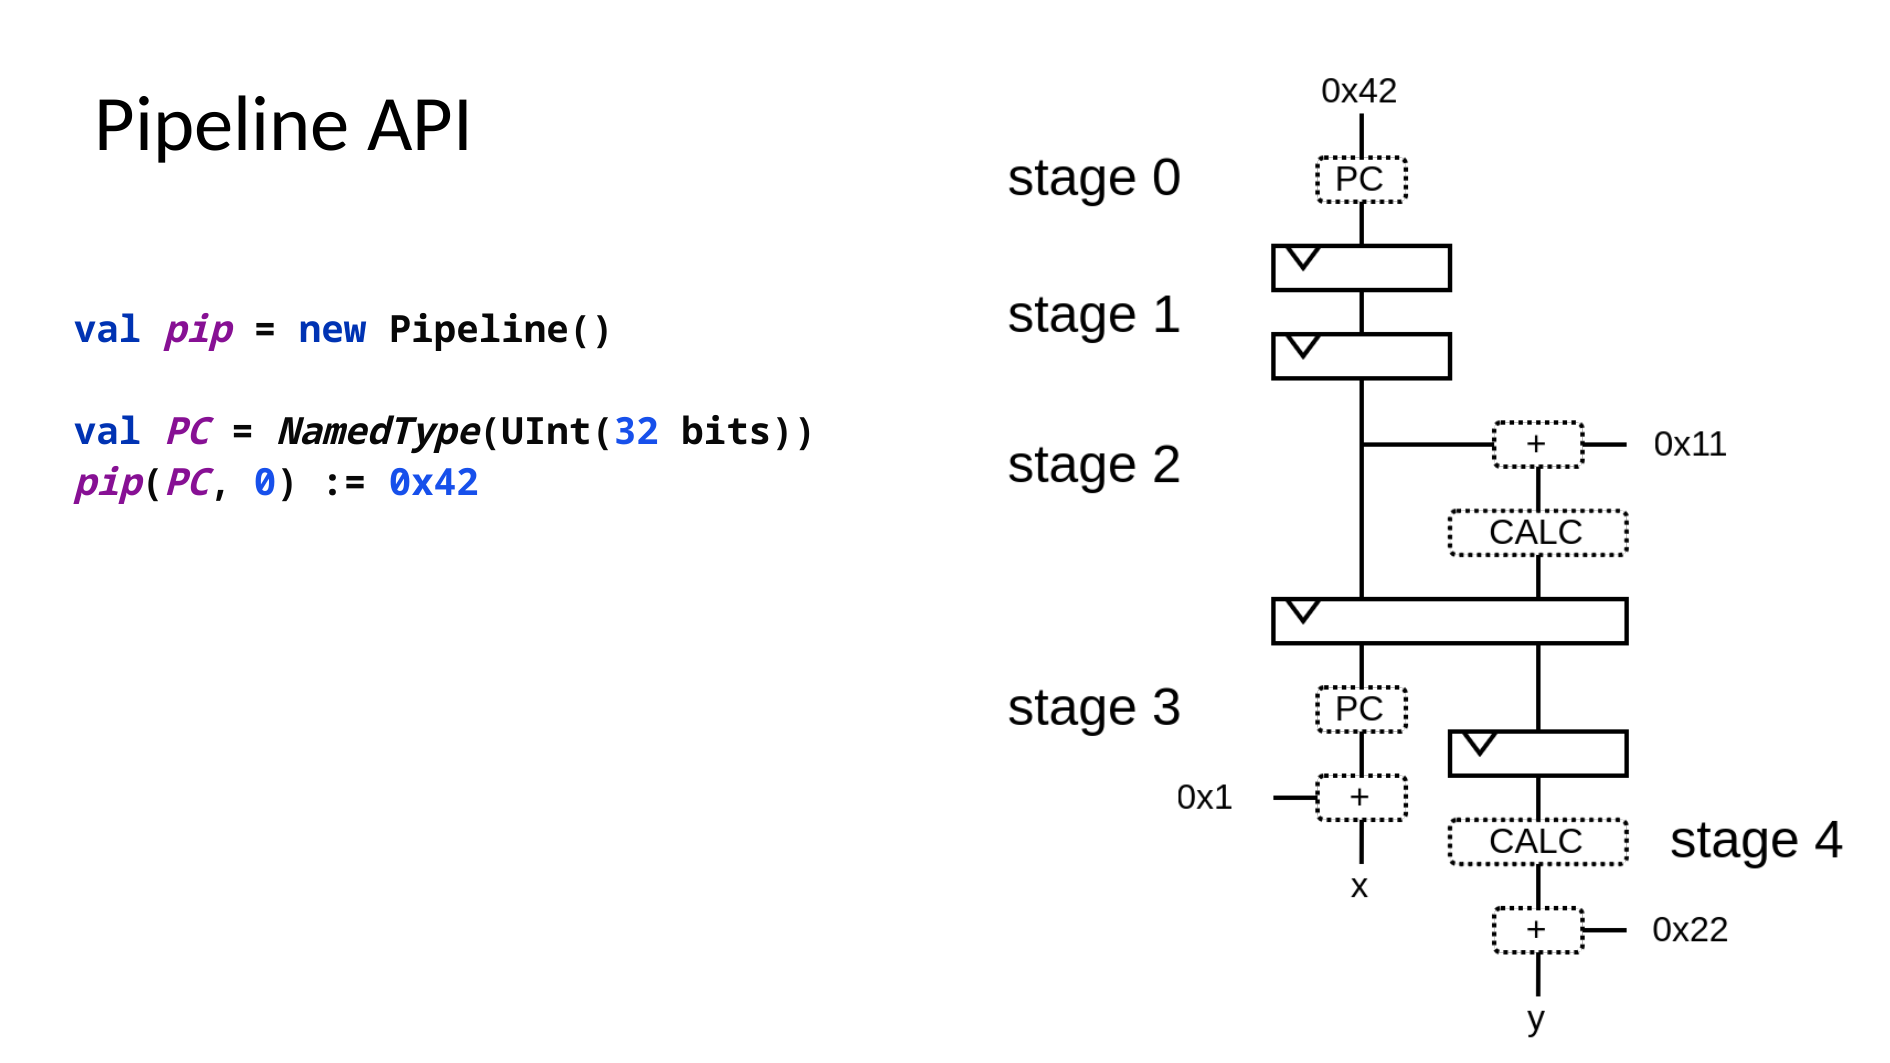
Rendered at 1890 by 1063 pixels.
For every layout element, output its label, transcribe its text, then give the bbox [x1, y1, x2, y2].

title Pipeline API [94, 42, 918, 220]
picture [918, 23, 1890, 1063]
text_box val pip = new Pipeline() val PC = NamedType(UInt(32 bits)) pip(PC, 0) := 0x42 [59, 295, 918, 1063]
